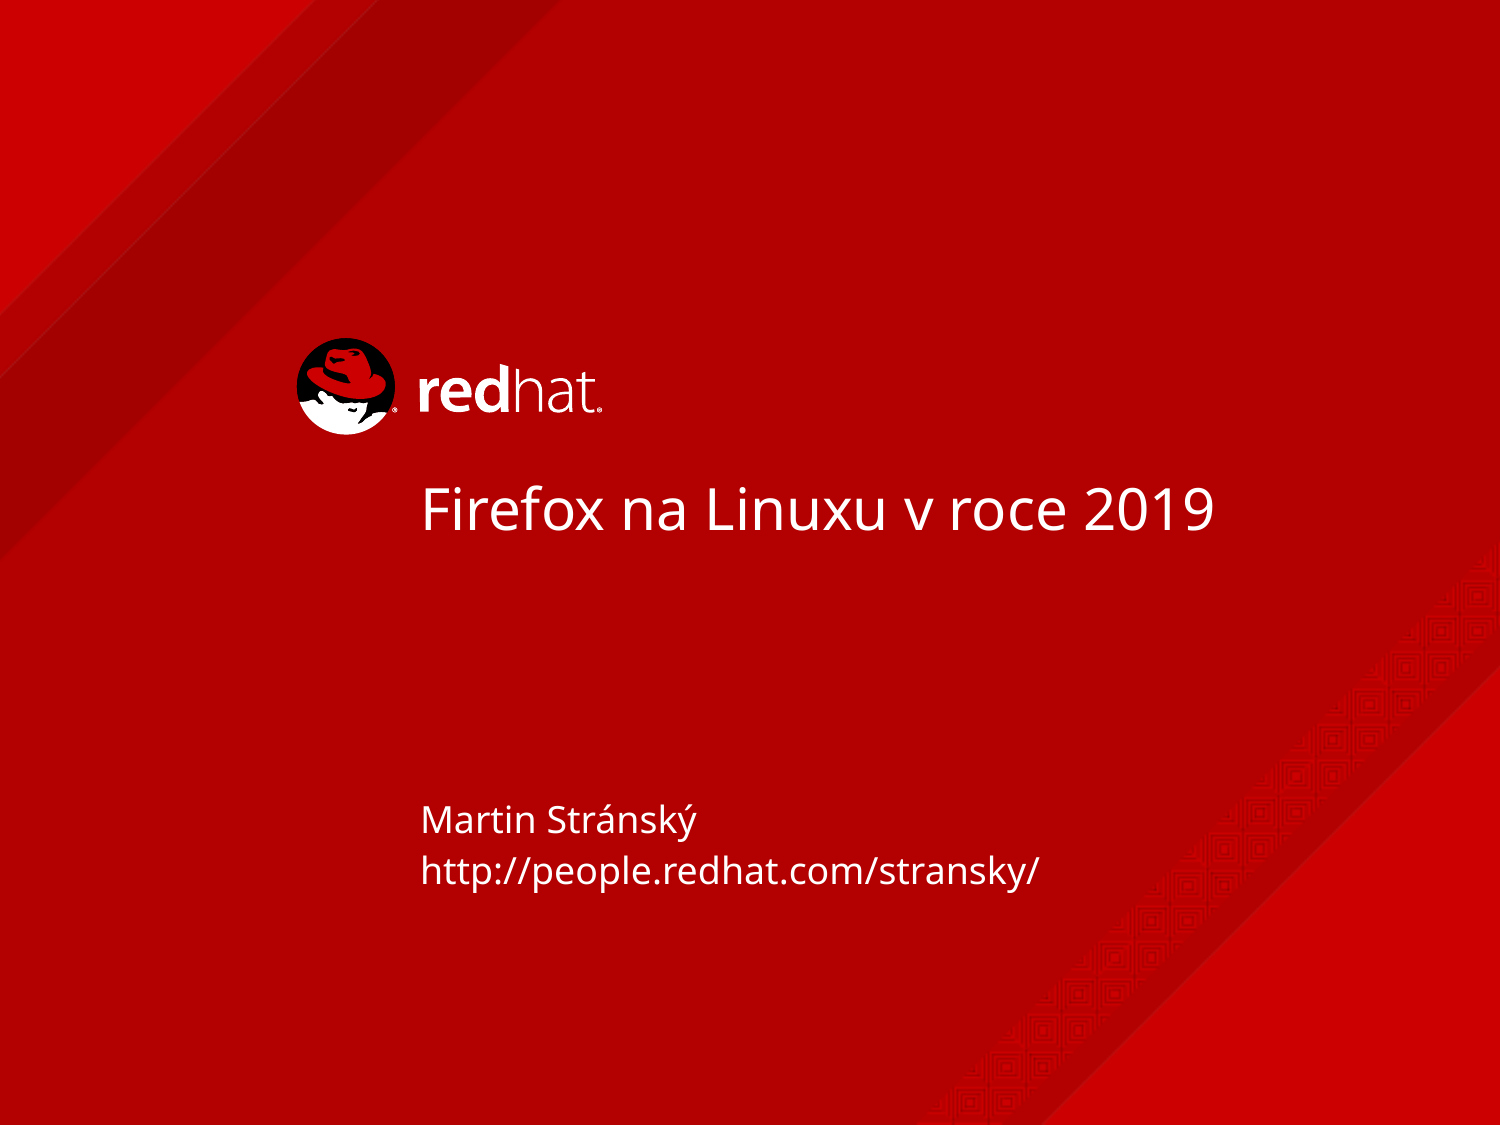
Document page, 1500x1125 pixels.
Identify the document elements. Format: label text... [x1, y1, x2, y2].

subtitle Martin Stránský http://people.redhat.com/stransky/ [420, 682, 1411, 934]
title Firefox na Linuxu v roce 2019 [420, 467, 1381, 616]
picture [0, 0, 1500, 1125]
